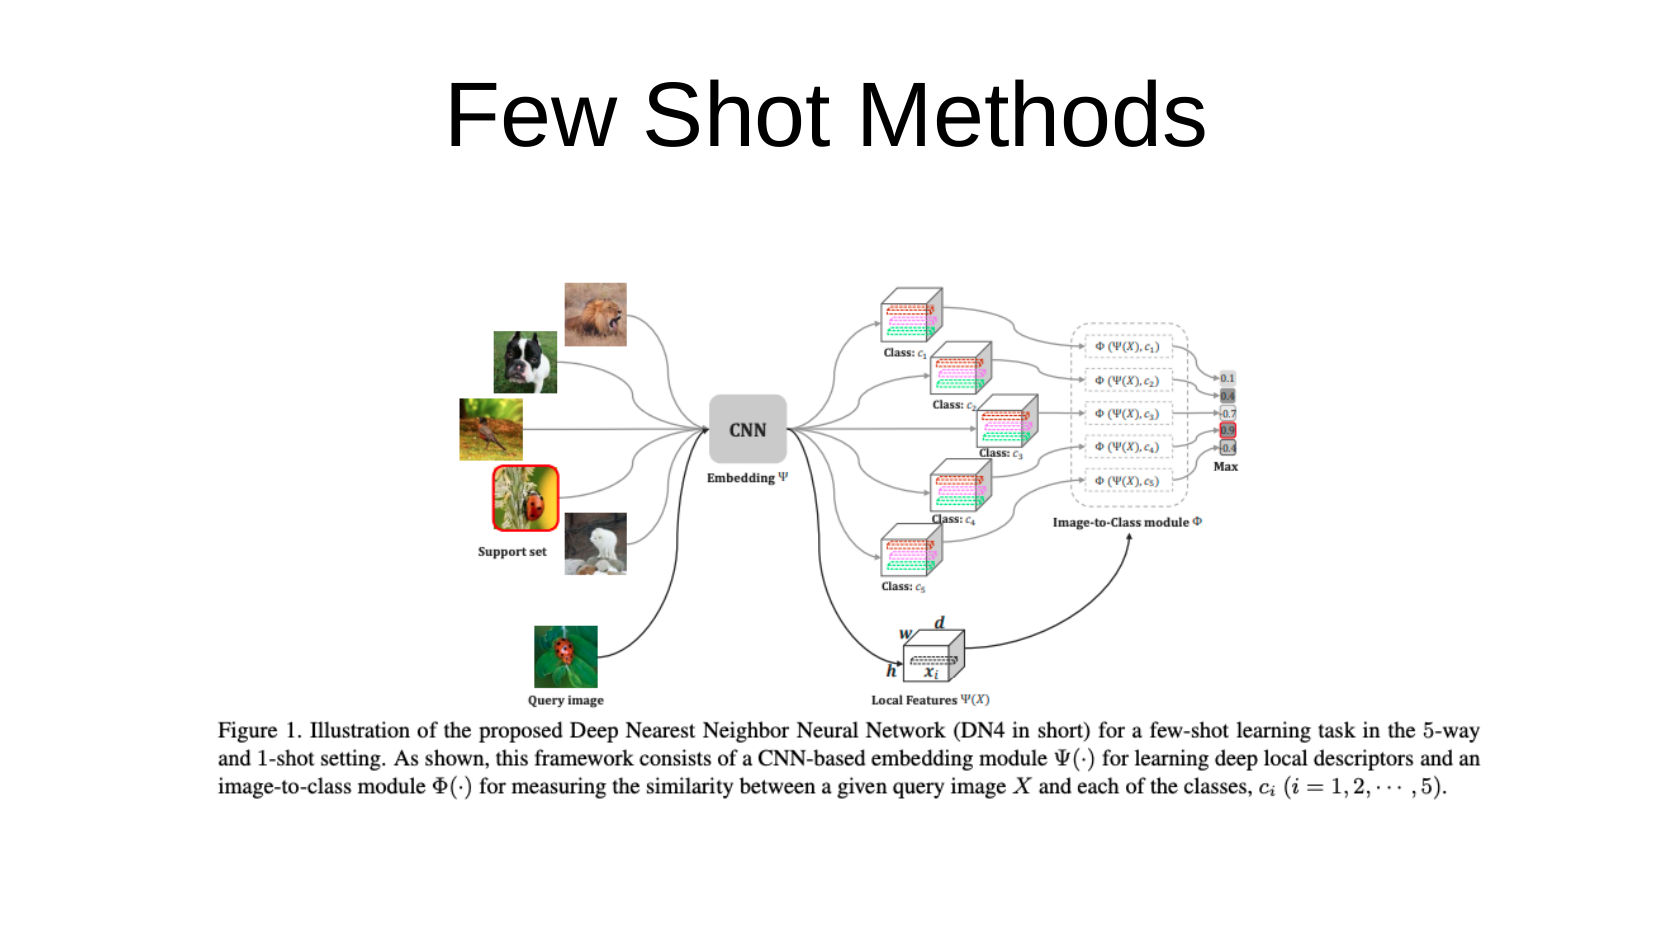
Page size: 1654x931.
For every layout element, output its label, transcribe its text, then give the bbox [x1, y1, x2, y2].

picture [210, 269, 1490, 805]
title Few Shot Methods [82, 37, 1571, 193]
